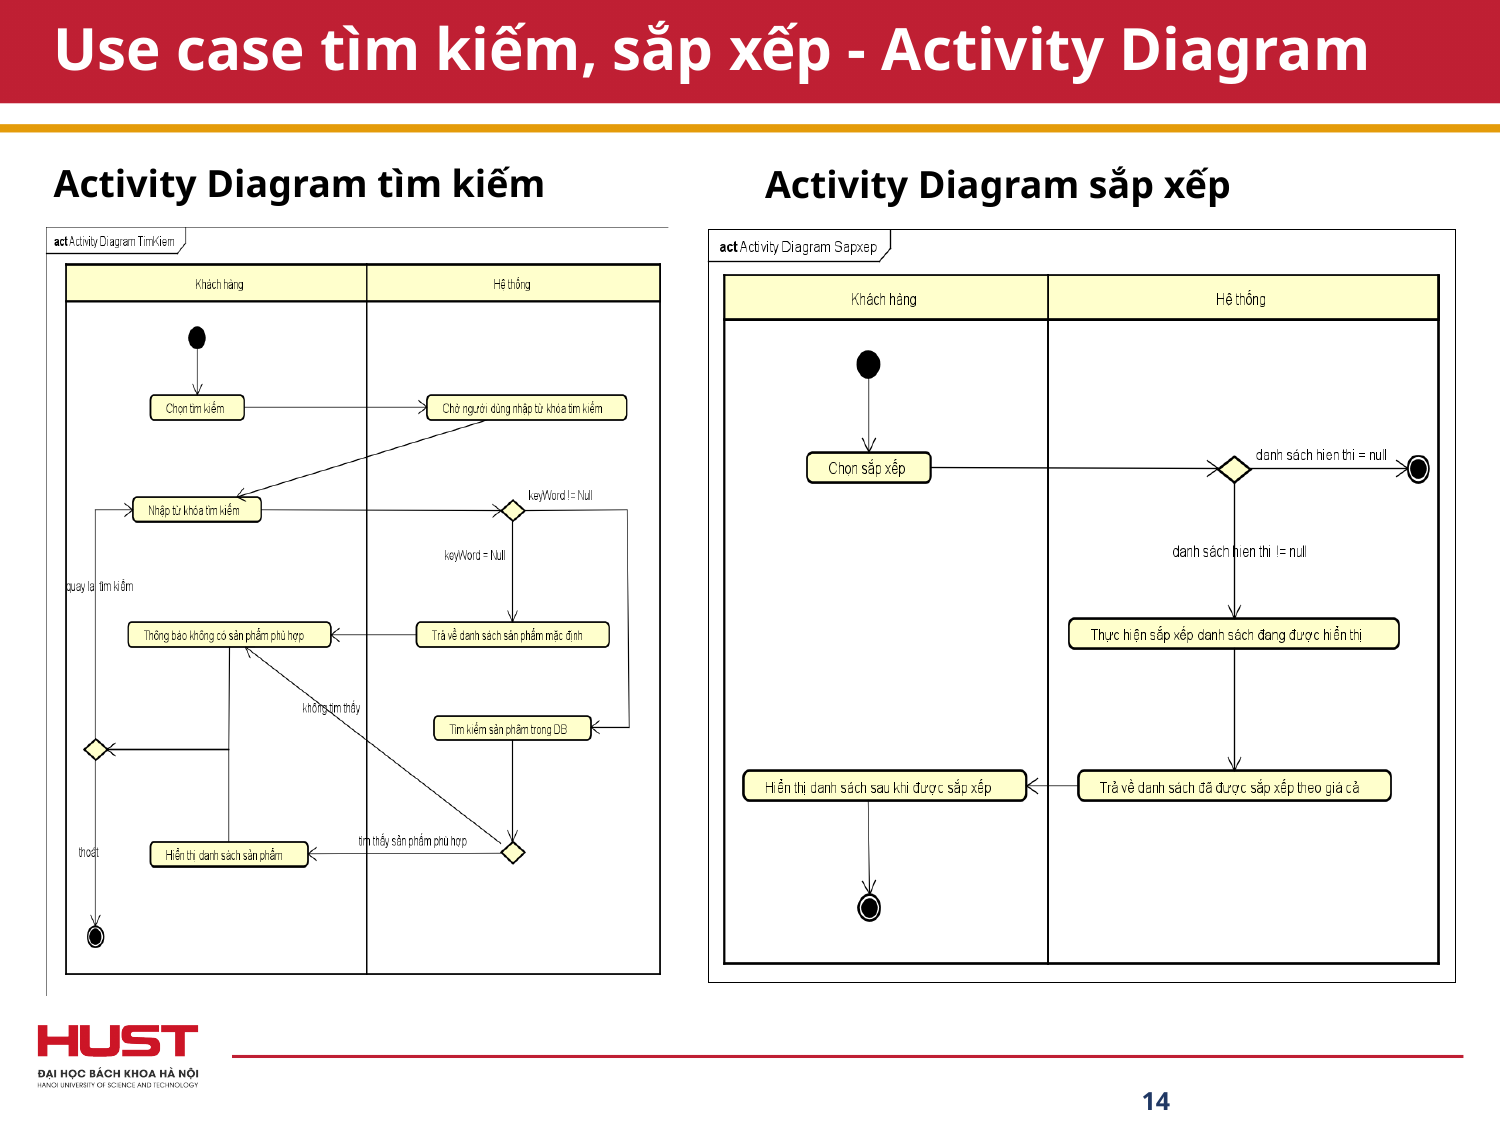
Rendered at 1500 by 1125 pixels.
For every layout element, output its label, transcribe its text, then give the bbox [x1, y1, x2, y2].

title Use case tìm kiếm, sắp xếp - Activity Diagram [38, 12, 1462, 87]
picture [38, 216, 669, 996]
text_box Activity Diagram tìm kiếm [38, 152, 509, 214]
text_box [1126, 1078, 1465, 1125]
text_box Activity Diagram sắp xếp [750, 153, 1203, 215]
picture [697, 216, 1465, 996]
